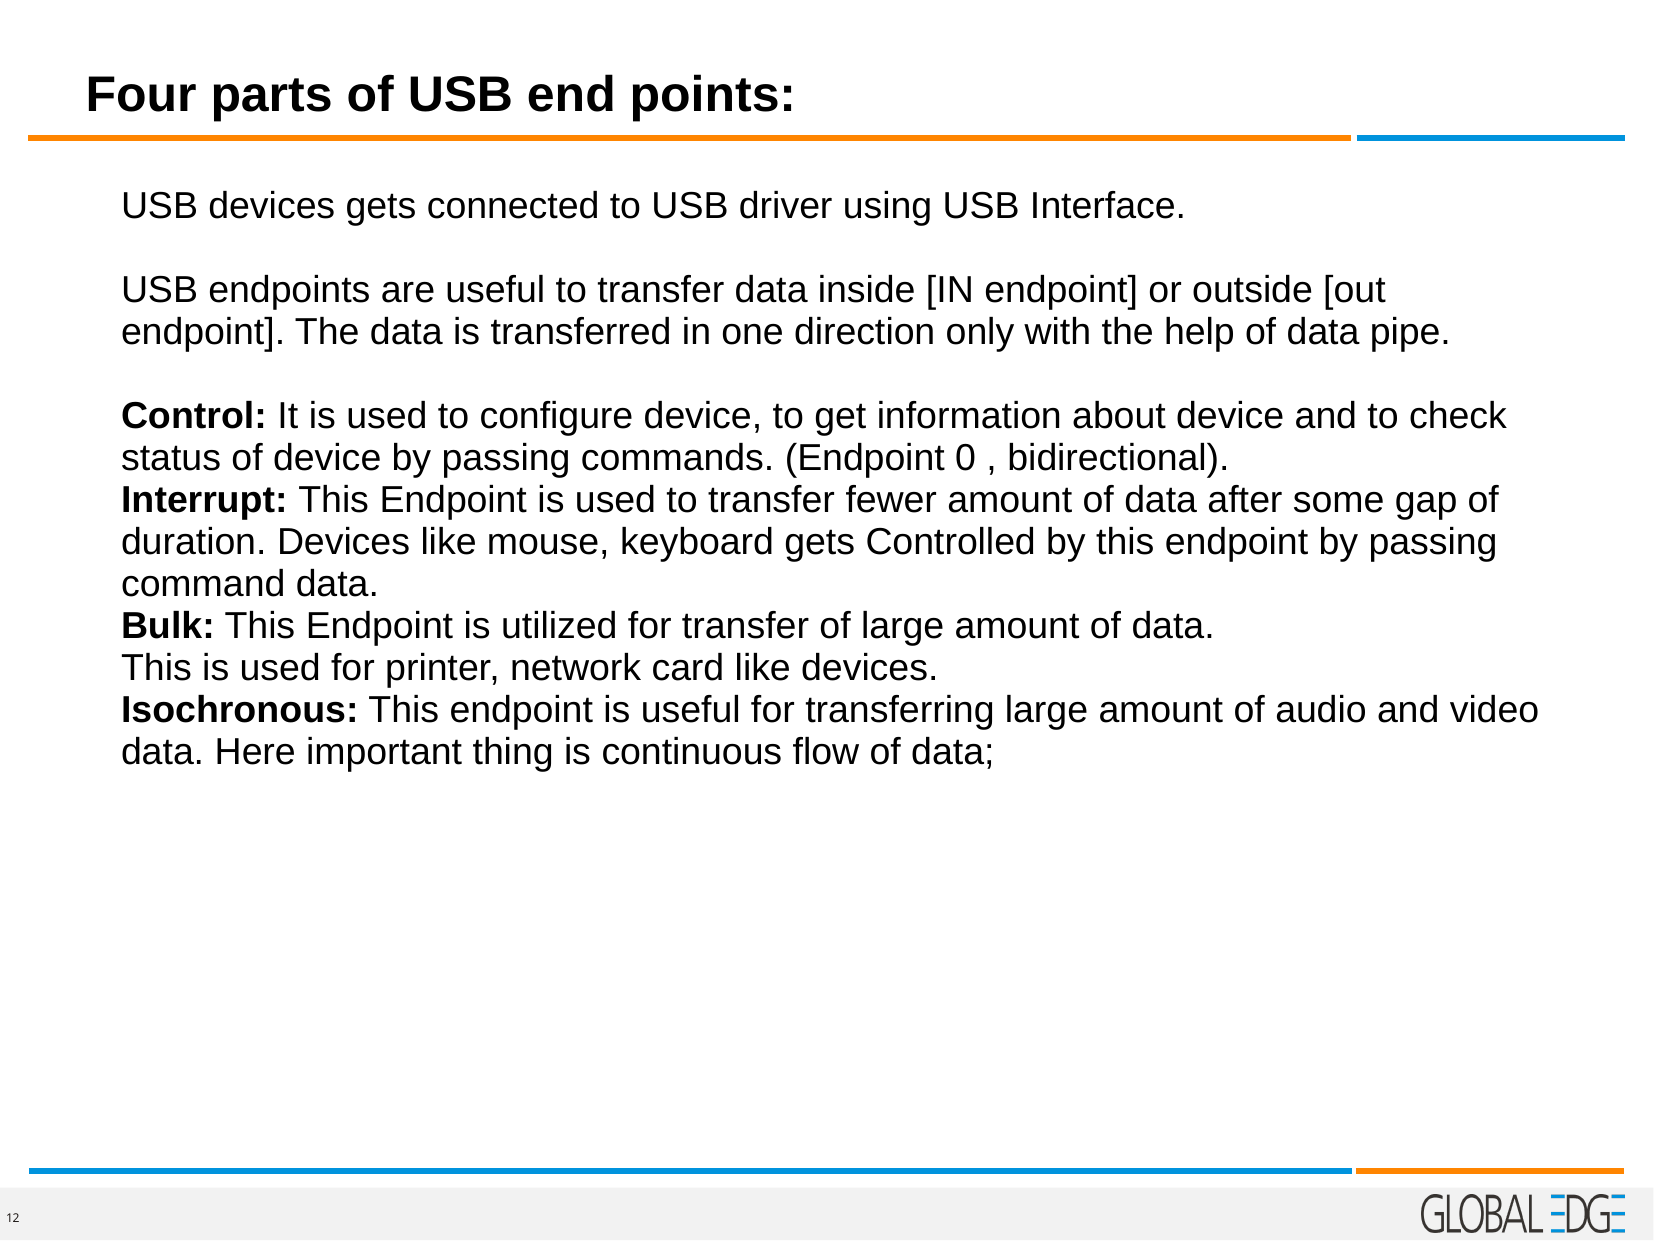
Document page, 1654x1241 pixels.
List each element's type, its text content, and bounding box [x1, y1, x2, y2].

picture [1421, 1194, 1625, 1233]
text_box USB devices gets connected to USB driver using USB Interface. USB endpoints are useful to transfer data inside [IN endpoint] or outside [out endpoint]. The data is transferred in one direction only with the help of data pipe. Control: It is used to configure device, to get information about device and to check status of device by passing commands. (Endpoint 0 , bidirectional). Interrupt: This Endpoint is used to transfer fewer amount of data after some gap of duration. Devices like mouse, keyboard gets Controlled by this endpoint by passing command data. Bulk: This Endpoint is utilized for transfer of large amount of data. This is used for printer, network card like devices. Isochronous: This endpoint is useful for transferring large amount of audio and video data. Here important thing is continuous flow of data; [106, 177, 1571, 1074]
text_box Four parts of USB end points: [70, 58, 1229, 130]
